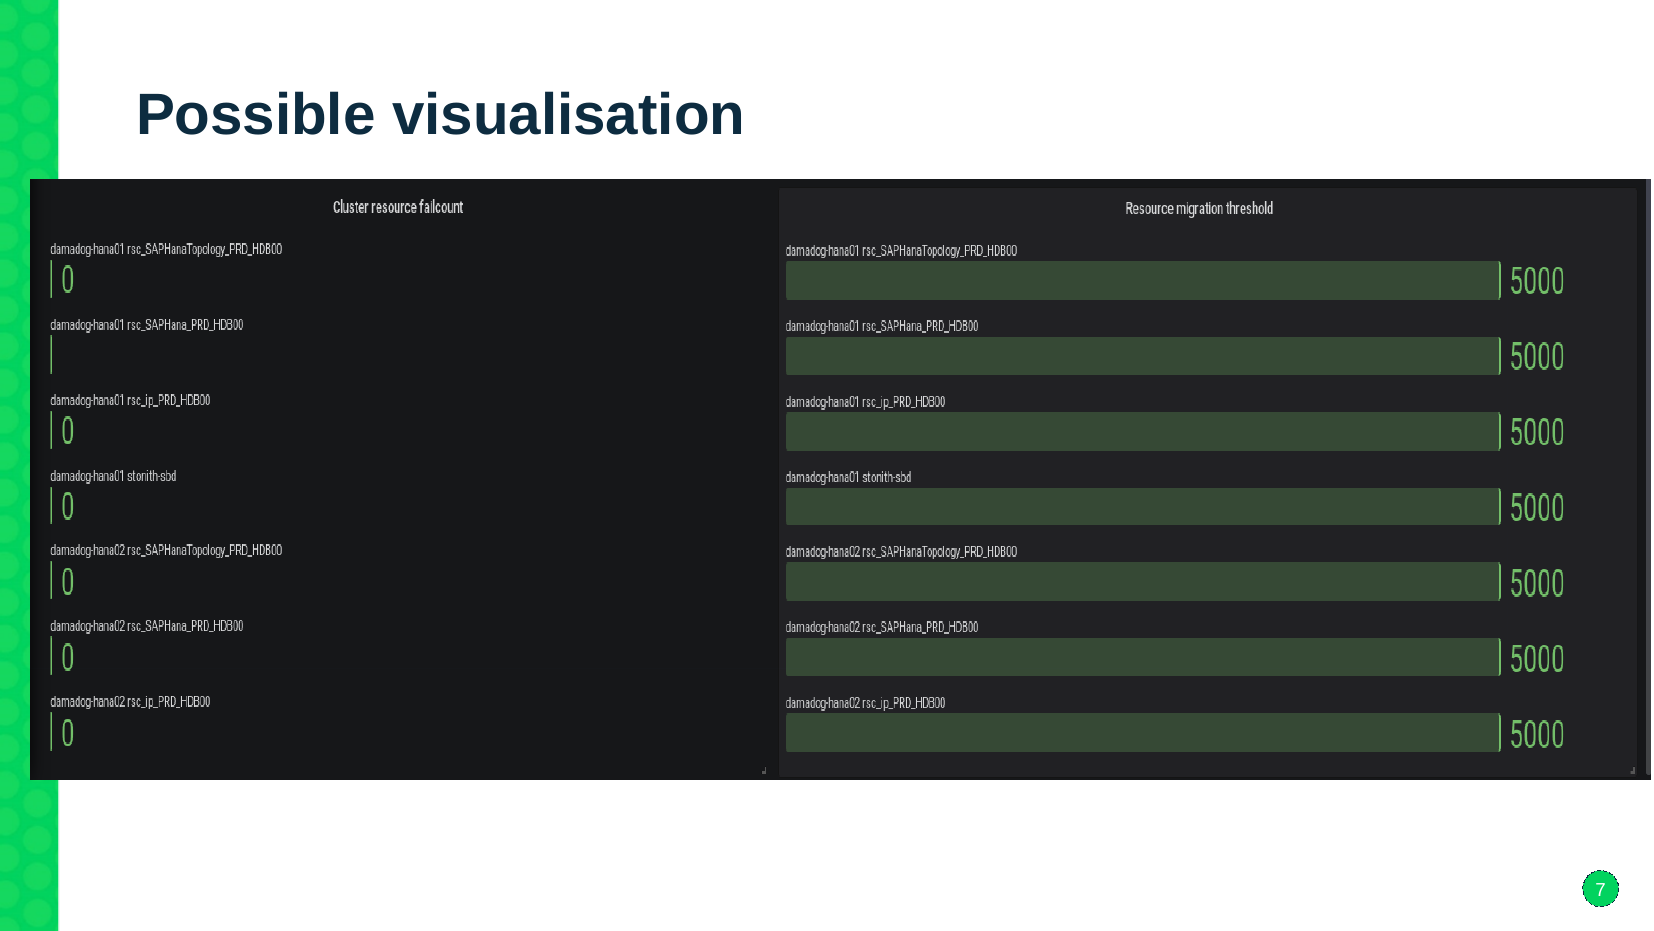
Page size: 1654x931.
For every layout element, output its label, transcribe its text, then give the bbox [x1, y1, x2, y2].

picture [0, 0, 1651, 931]
title Possible visualisation [121, 37, 1531, 179]
